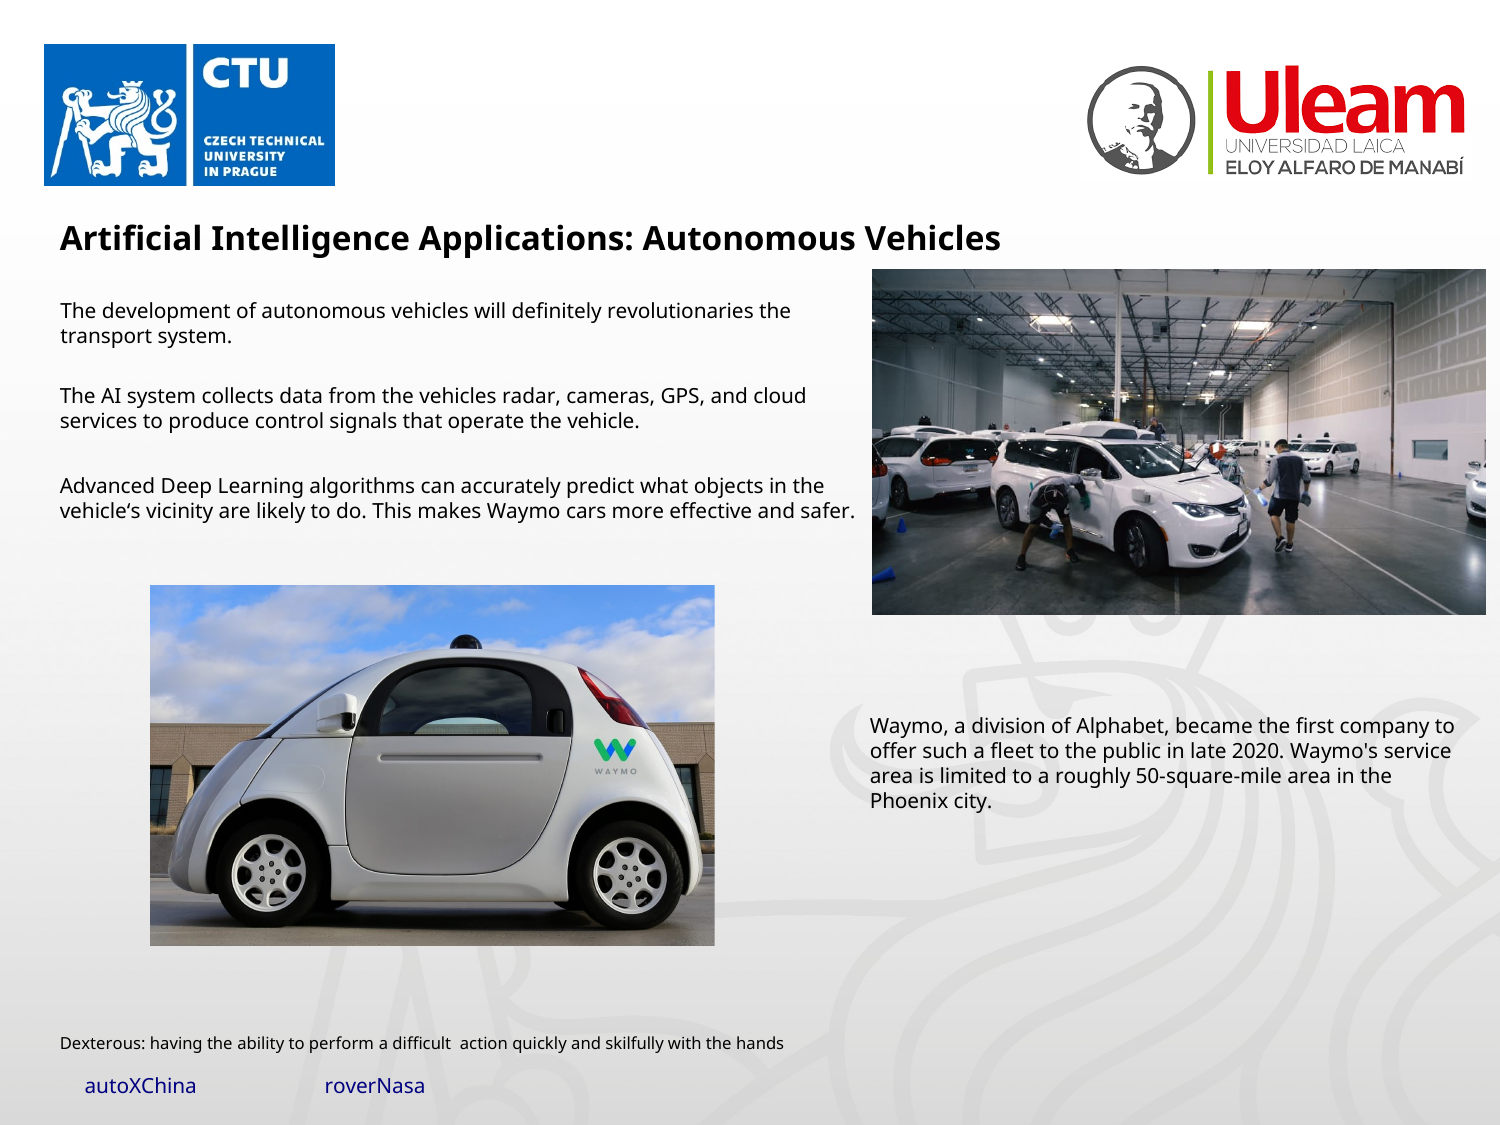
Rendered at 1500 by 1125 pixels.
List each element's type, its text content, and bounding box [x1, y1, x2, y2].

text_box Artificial Intelligence Applications: Autonomous Vehicles [45, 210, 1231, 290]
text_box Advanced Deep Learning algorithms can accurately predict what objects in the vehicle‘s vicinity are likely to do. This makes Waymo cars more effective and safer. [45, 465, 871, 555]
text_box The AI system collects data from the vehicles radar, cameras, GPS, and cloud services to produce control signals that operate the vehicle. [45, 375, 871, 440]
text_box The development of autonomous vehicles will definitely revolutionaries the transport system. [45, 290, 872, 355]
picture [0, 0, 1500, 1125]
text_box roverNasa [309, 1066, 511, 1105]
text_box Artificial Intelligence Applications: Autonomous Vehicles [45, 355, 872, 361]
text_box Dexterous: having the ability to perform a difficult action quickly and skilfully with the hands [45, 1025, 931, 1066]
text_box autoXChina [69, 1066, 271, 1105]
text_box Waymo, a division of Alphabet, became the first company to offer such a fleet to the public in late 2020. Waymo's service area is limited to a roughly 50-square-mile area in the Phoenix city. [855, 705, 1471, 901]
